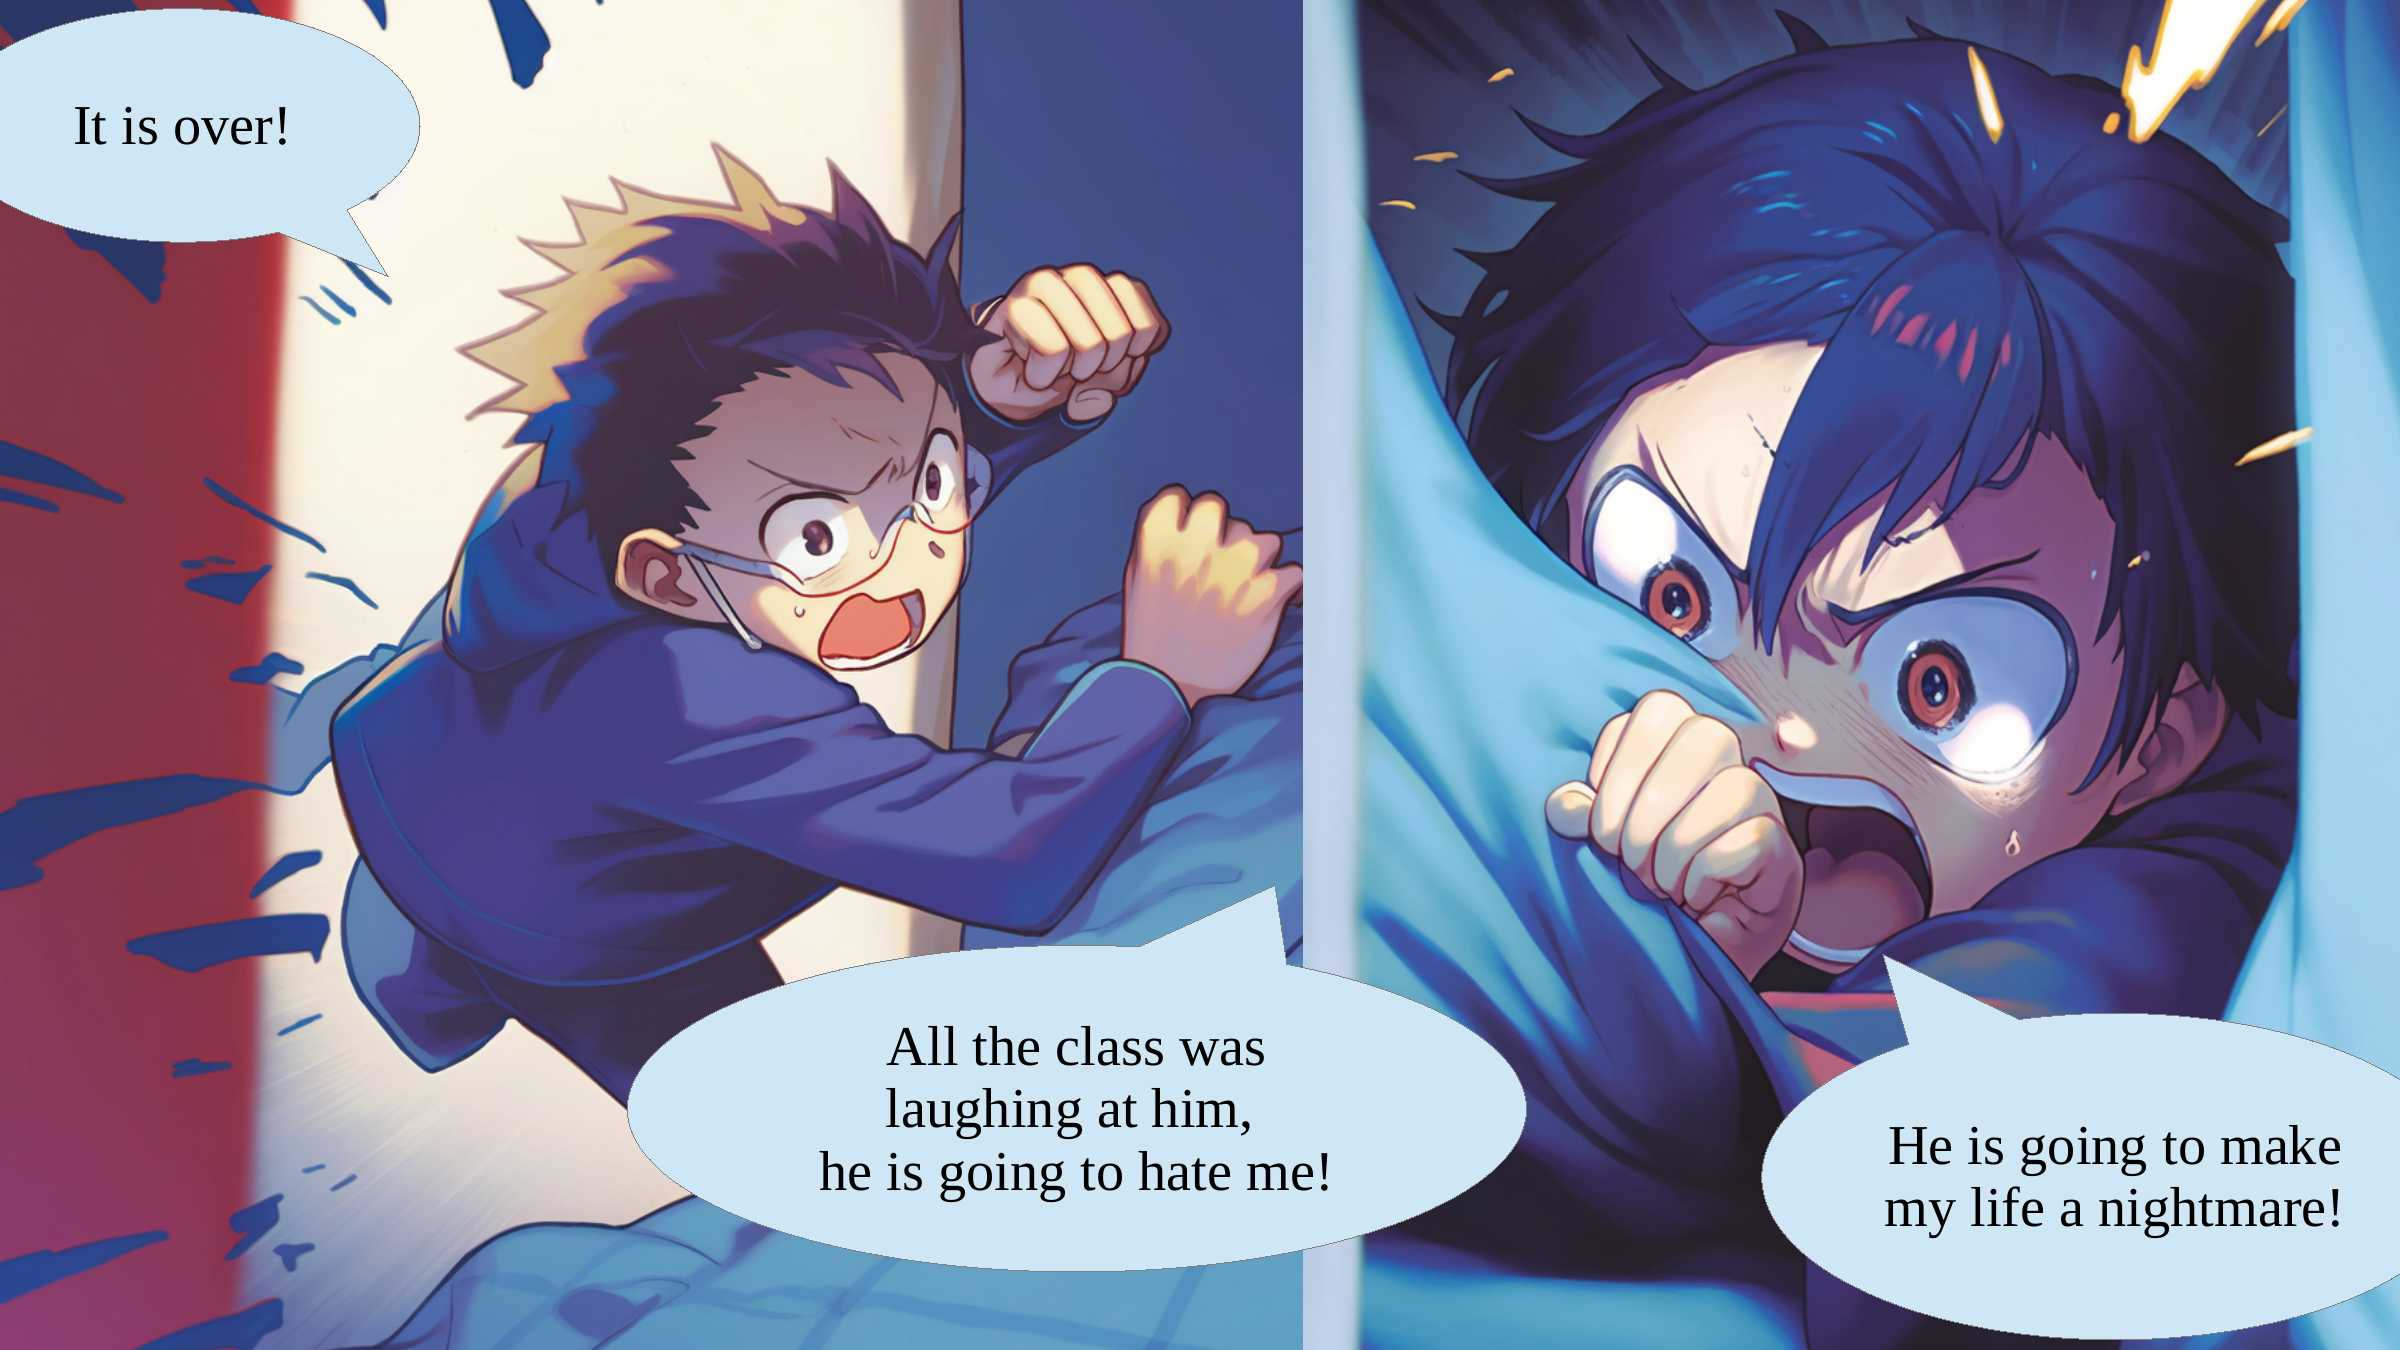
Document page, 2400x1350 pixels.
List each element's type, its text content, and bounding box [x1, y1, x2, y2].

picture [0, 0, 2400, 1350]
text_box It is over! [0, 8, 421, 277]
text_box All the class was laughing at him, he is going to hate me! [627, 885, 1527, 1272]
text_box He is going to make my life a nightmare! [1761, 954, 2400, 1340]
